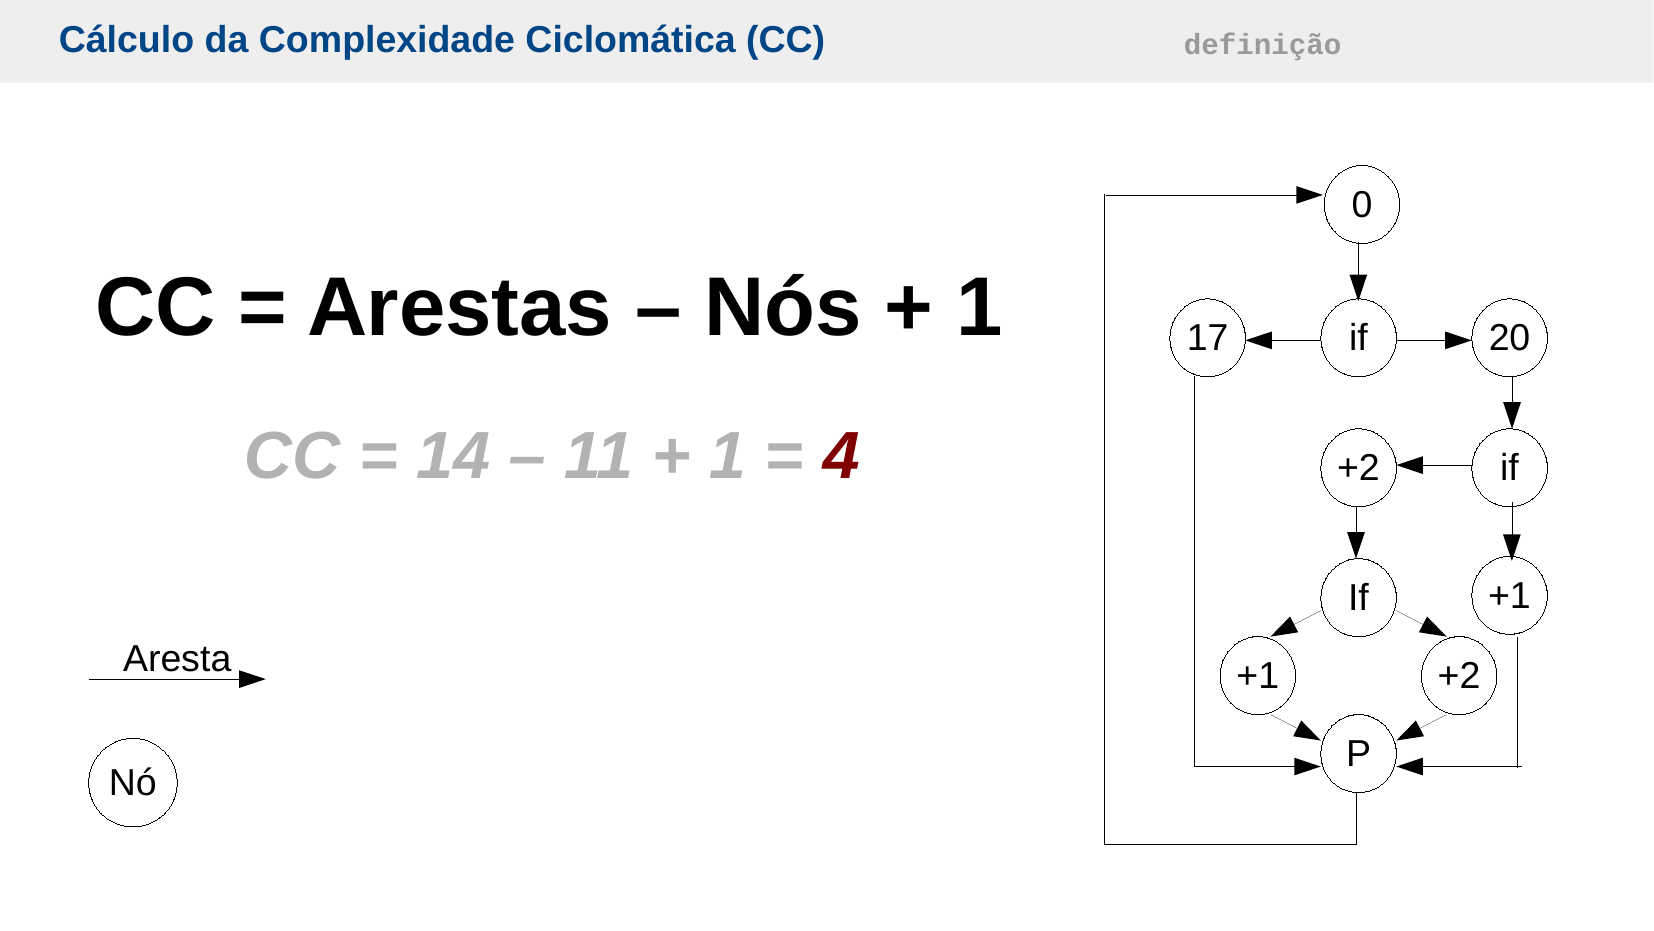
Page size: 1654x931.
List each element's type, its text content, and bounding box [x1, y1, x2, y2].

text_box If [1320, 558, 1397, 637]
text_box 0 [1324, 165, 1400, 244]
text_box +1 [1220, 636, 1296, 715]
text_box definição [1169, 23, 1644, 71]
text_box 17 [1169, 298, 1246, 377]
text_box Nó [88, 738, 178, 827]
title Cálculo da Complexidade Ciclomática (CC) [59, 14, 1182, 66]
text_box CC = Arestas – Nós + 1 [59, 206, 1064, 362]
text_box P [1320, 714, 1397, 793]
text_box 20 [1471, 298, 1548, 377]
text_box +2 [1421, 636, 1497, 715]
text_box CC = 14 – 11 + 1 = 4 [59, 373, 1064, 501]
text_box if [1320, 298, 1397, 377]
text_box +2 [1320, 428, 1397, 507]
text_box if [1471, 428, 1548, 507]
text_box +1 [1471, 556, 1548, 635]
text_box [0, 0, 1654, 83]
